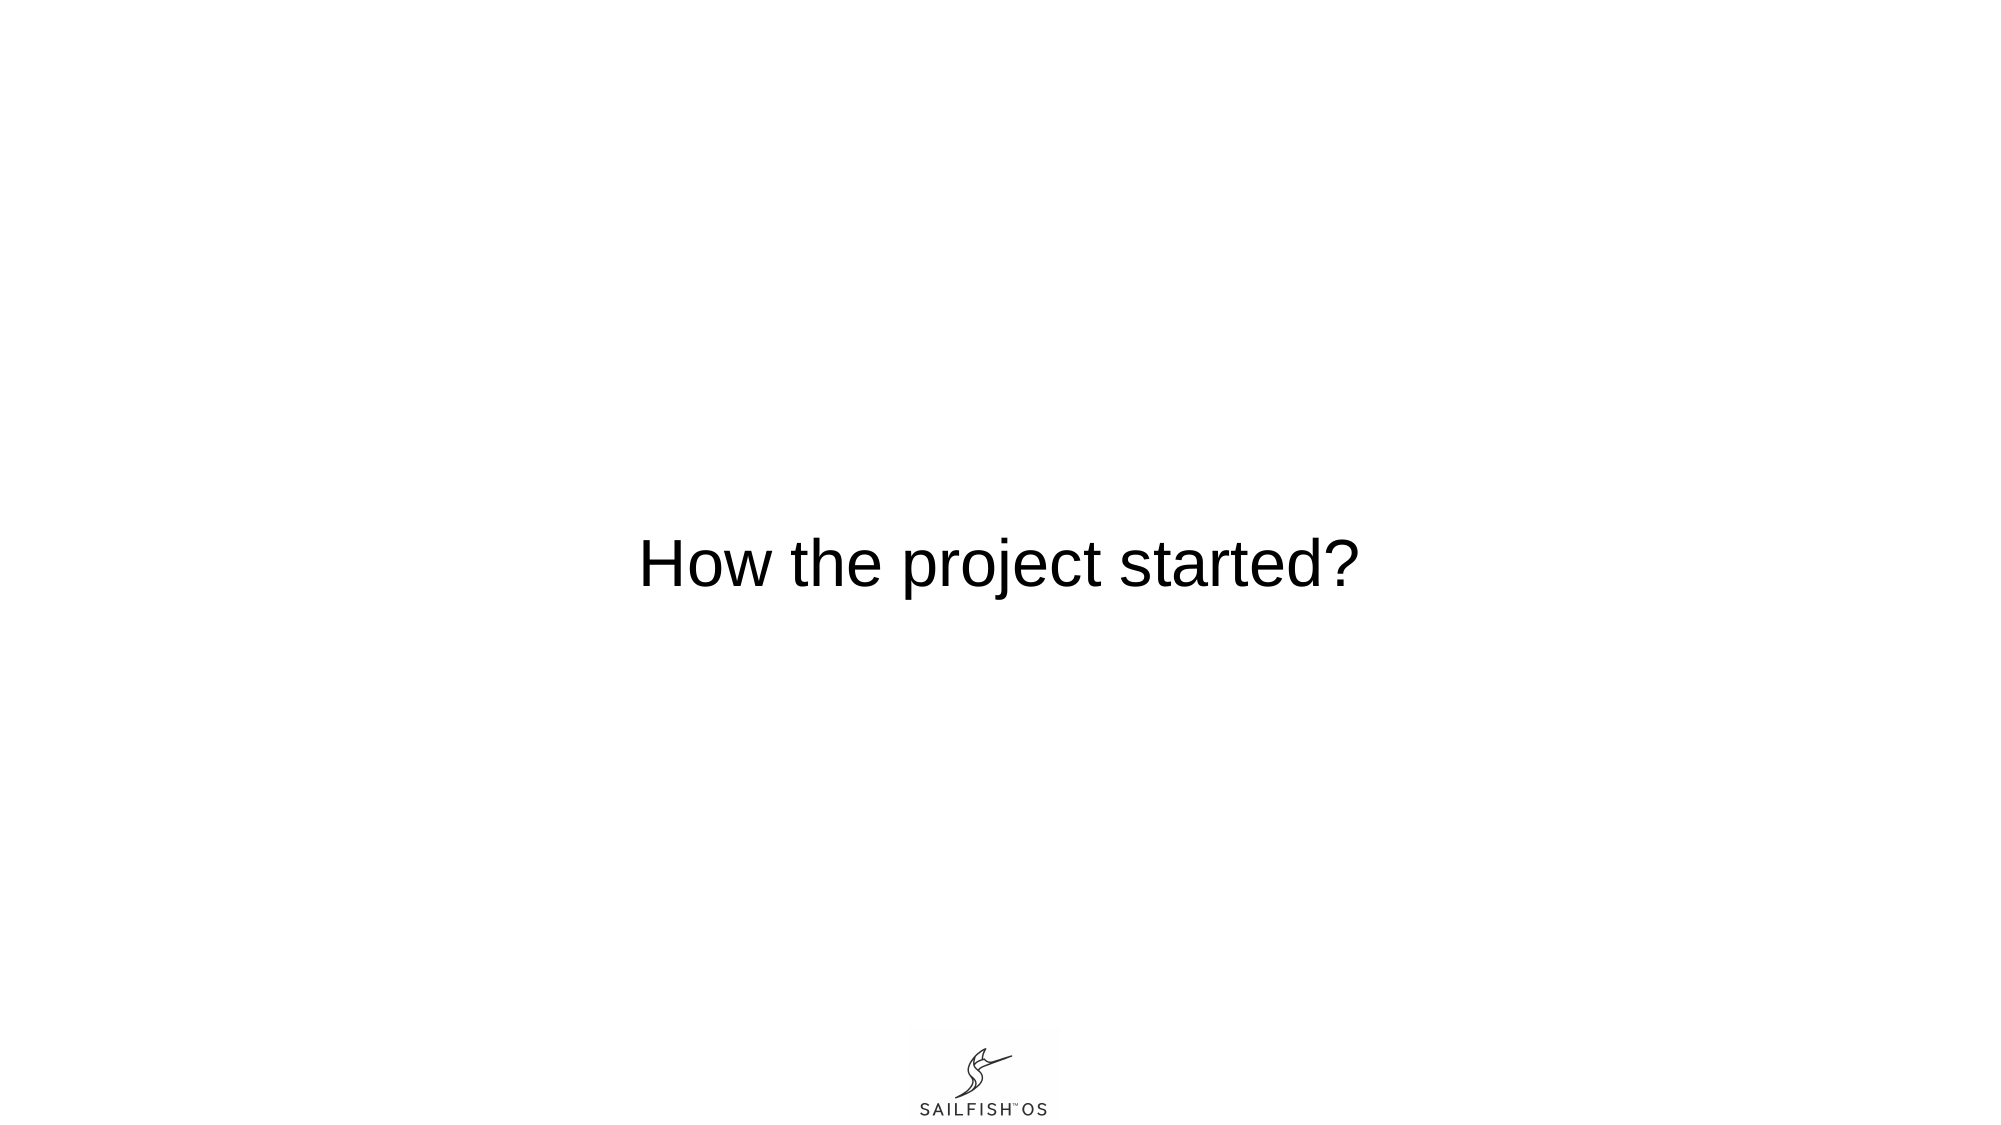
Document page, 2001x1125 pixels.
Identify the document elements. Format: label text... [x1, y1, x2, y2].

subtitle How the project started? [137, 59, 1863, 1068]
picture [908, 1068, 1061, 1120]
